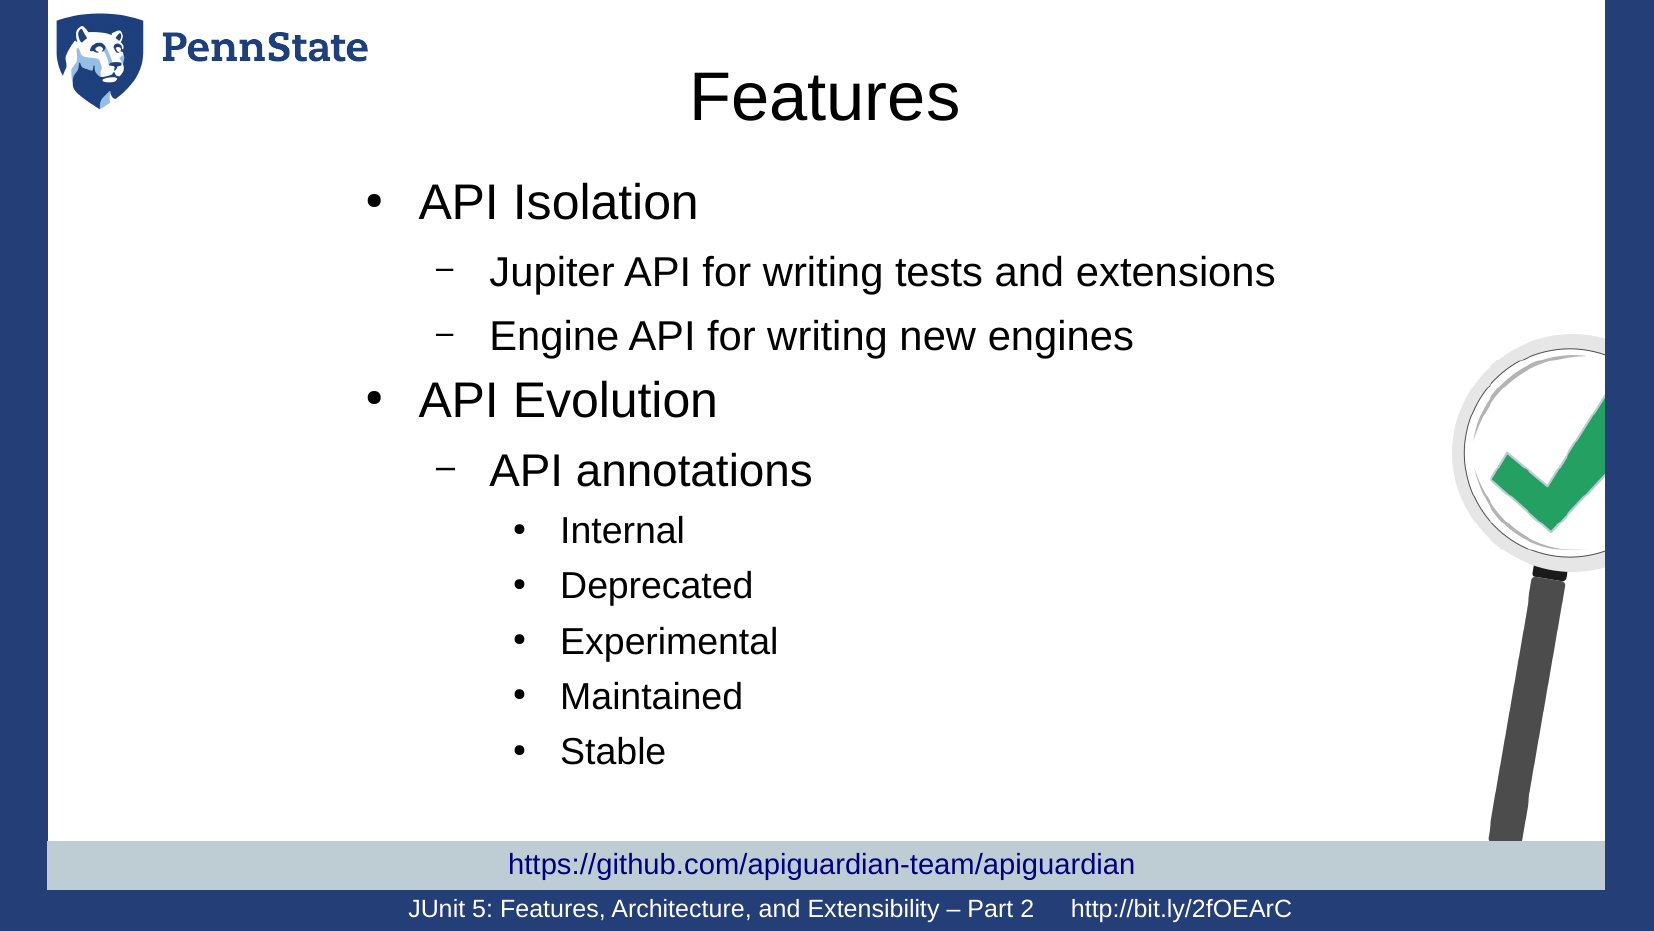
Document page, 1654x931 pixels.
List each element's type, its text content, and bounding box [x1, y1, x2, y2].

picture [1452, 334, 1605, 841]
list API Isolation Jupiter API for writing tests and extensions Engine API for writing new engines API Evolution API annotations Internal Deprecated Experimental Maintained Stable [347, 174, 1306, 804]
picture [48, 0, 411, 152]
text_box https://github.com/apiguardian-team/apiguardian [493, 840, 1161, 888]
title Features [60, 19, 1591, 175]
